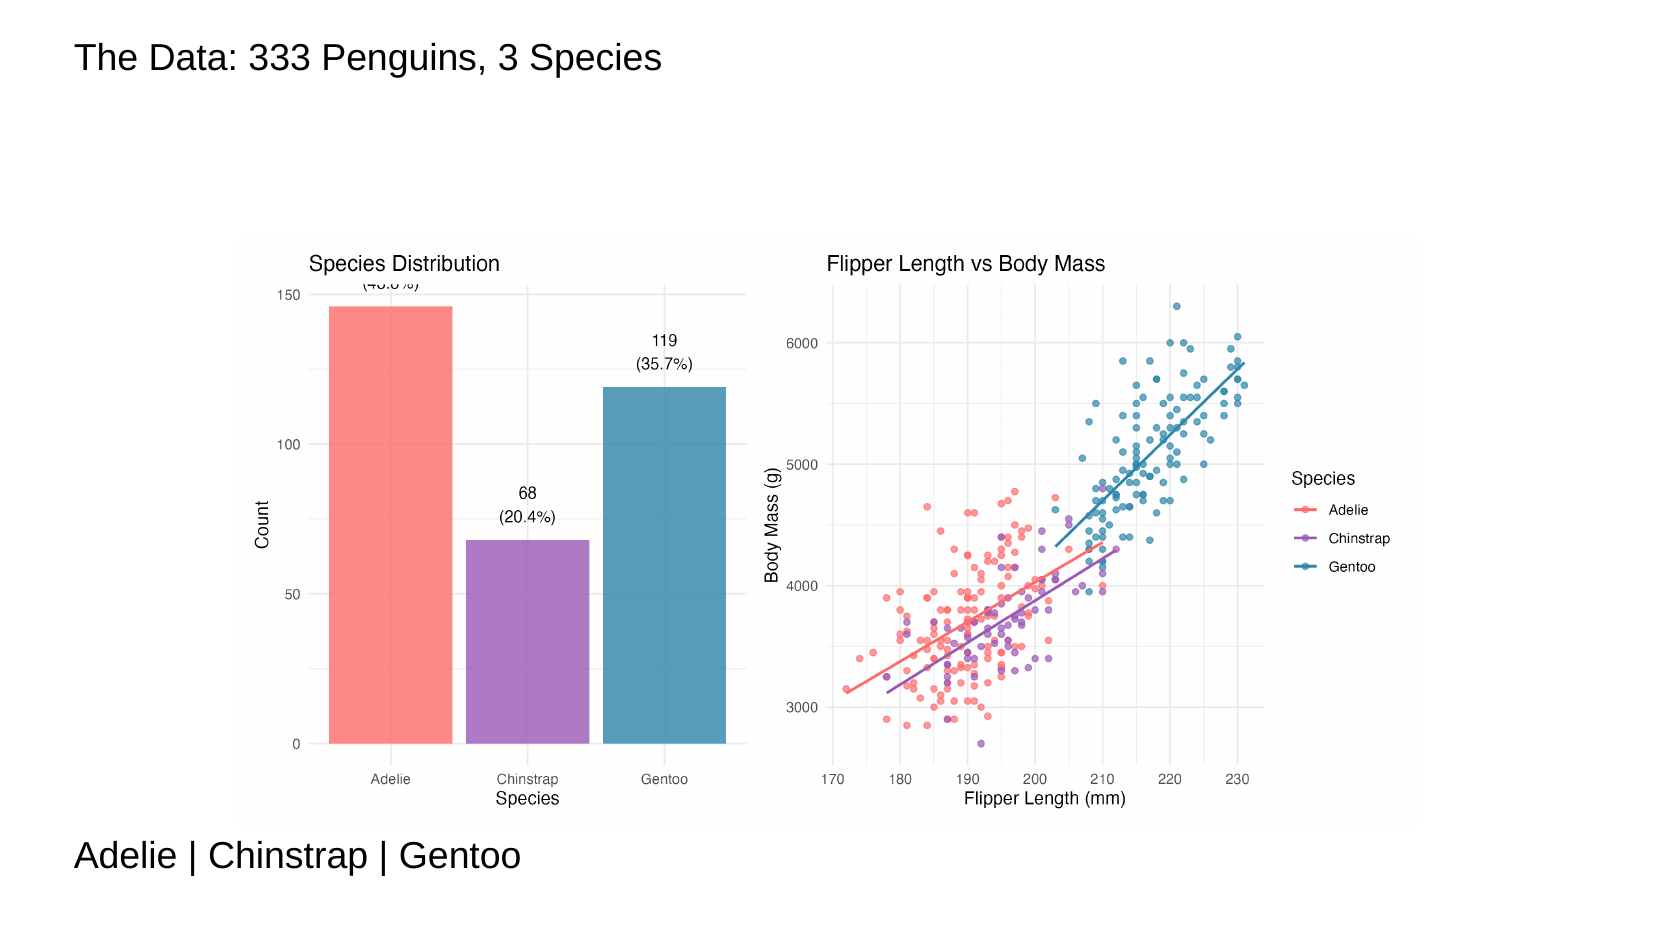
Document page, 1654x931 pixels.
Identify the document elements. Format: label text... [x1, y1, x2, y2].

text_box Adelie | Chinstrap | Gentoo [59, 826, 1595, 916]
picture [236, 236, 1418, 826]
text_box The Data: 333 Penguins, 3 Species [59, 29, 1123, 148]
